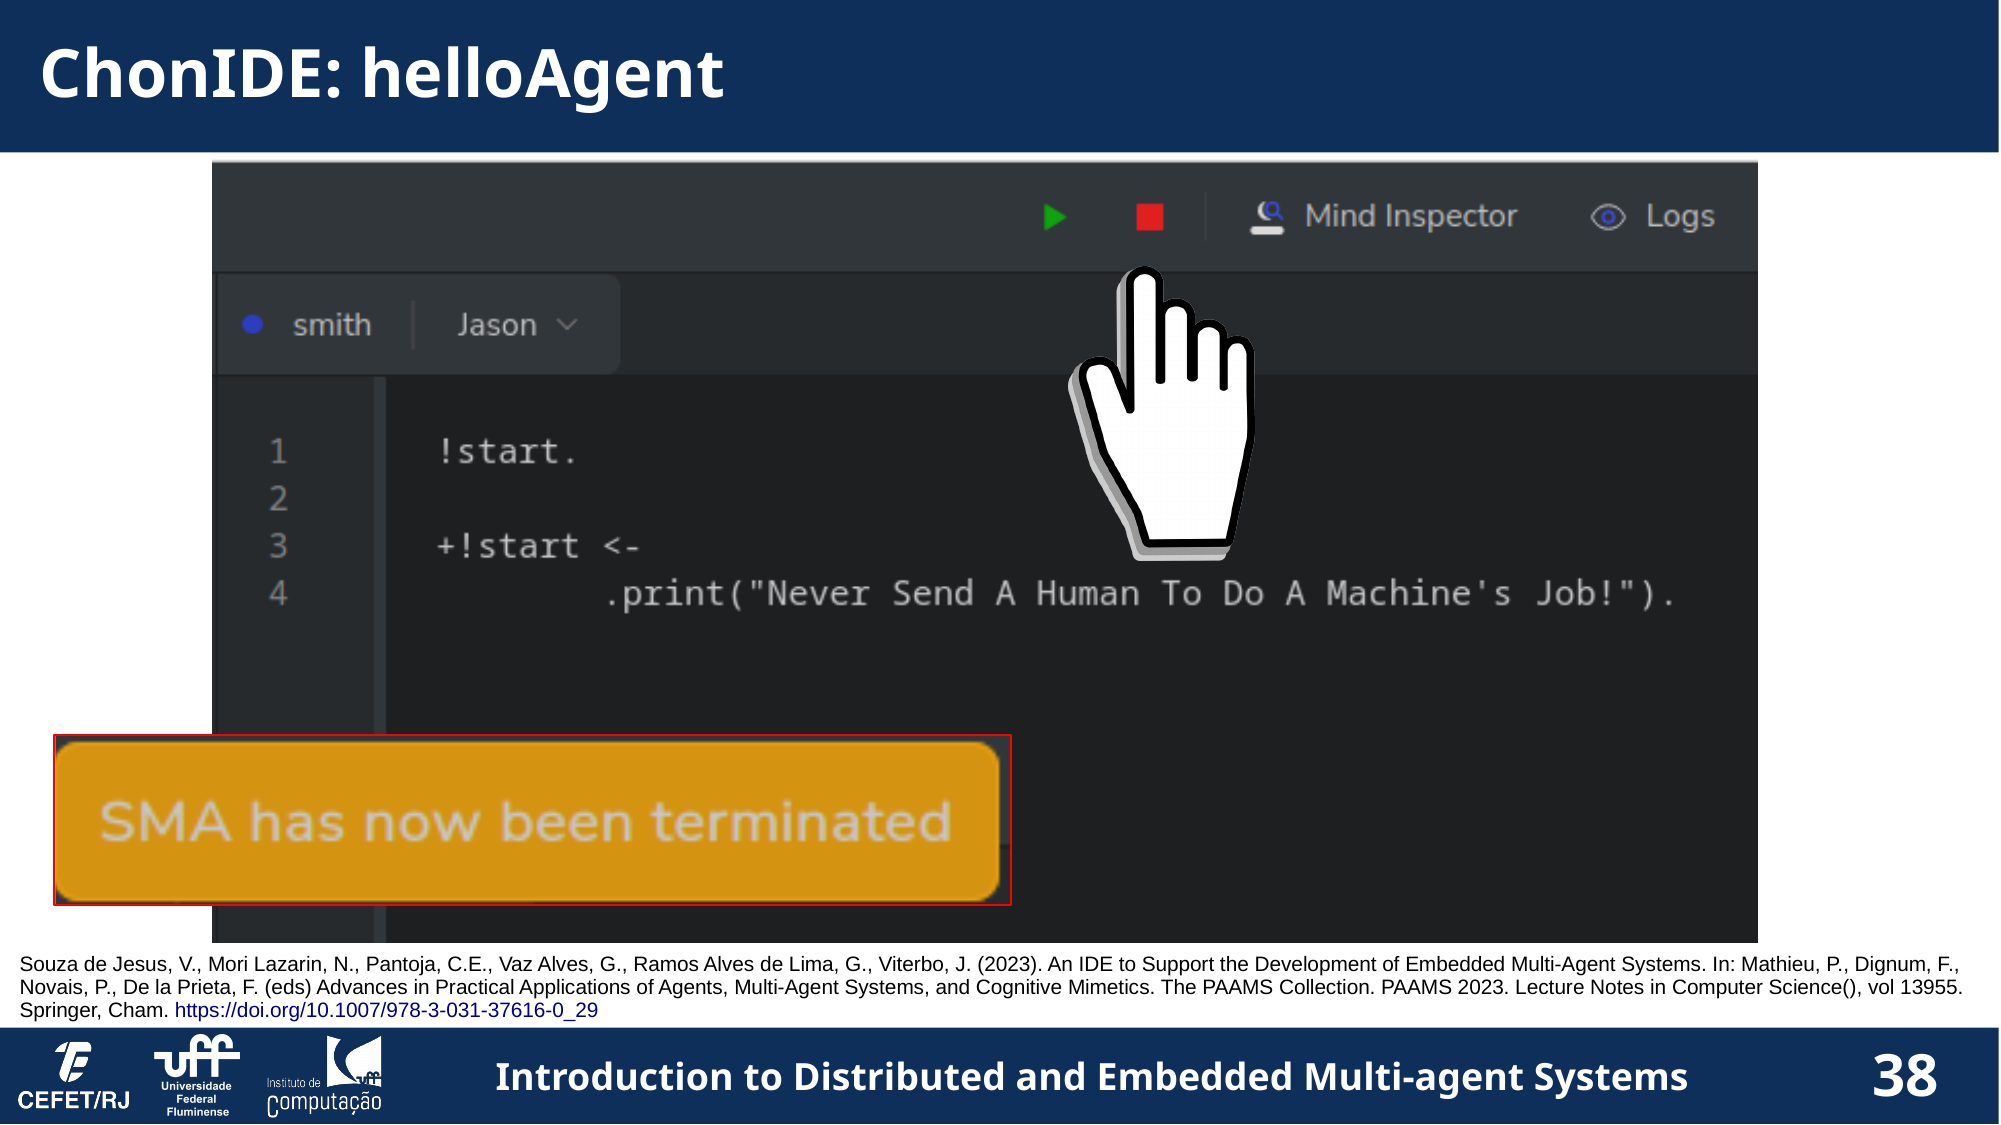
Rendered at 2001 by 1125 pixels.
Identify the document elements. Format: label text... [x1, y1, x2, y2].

text_box Souza de Jesus, V., Mori Lazarin, N., Pantoja, C.E., Vaz Alves, G., Ramos Alves de Lima, G., Viterbo, J. (2023). An IDE to Support the Development of Embedded Multi-Agent Systems. In: Mathieu, P., Dignum, F., Novais, P., De la Prieta, F. (eds) Advances in Practical Applications of Agents, Multi-Agent Systems, and Cognitive Mimetics. The PAAMS Collection. PAAMS 2023. Lecture Notes in Computer Science(), vol 13955. Springer, Cham. https://doi.org/10.1007/978-3-031-37616-0_29 [4, 944, 1979, 1030]
picture [55, 736, 1010, 904]
picture [153, 1033, 241, 1121]
picture [212, 159, 1758, 943]
picture [18, 1030, 129, 1125]
text_box ChonIDE: helloAgent [25, 23, 1998, 116]
picture [265, 1033, 383, 1118]
